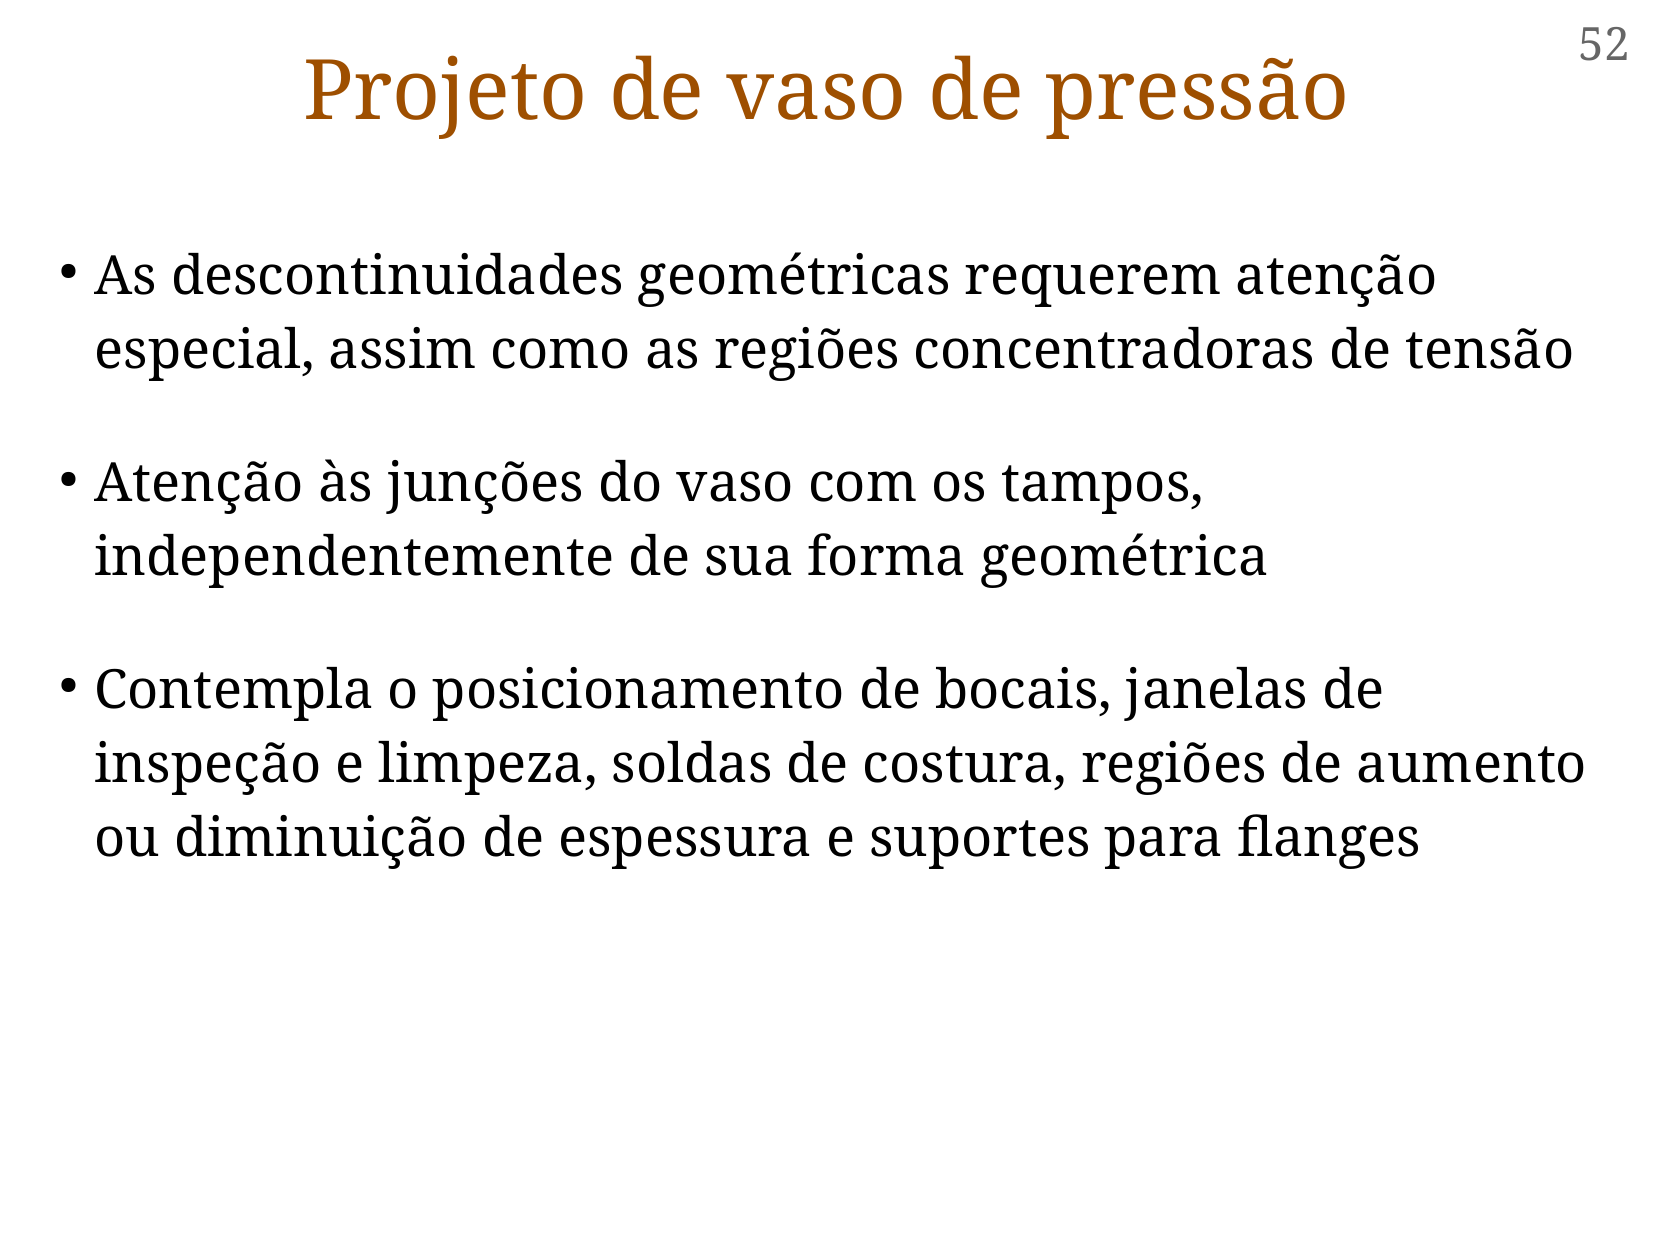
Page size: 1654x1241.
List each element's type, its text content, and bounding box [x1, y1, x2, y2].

title Projeto de vaso de pressão [59, 29, 1595, 148]
list As descontinuidades geométricas requerem atenção especial, assim como as regiões concentradoras de tensão Atenção às junções do vaso com os tampos, independentemente de sua forma geométrica Contempla o posicionamento de bocais, janelas de inspeção e limpeza, soldas de costura, regiões de aumento ou diminuição de espessura e suportes para flanges [59, 236, 1595, 1211]
